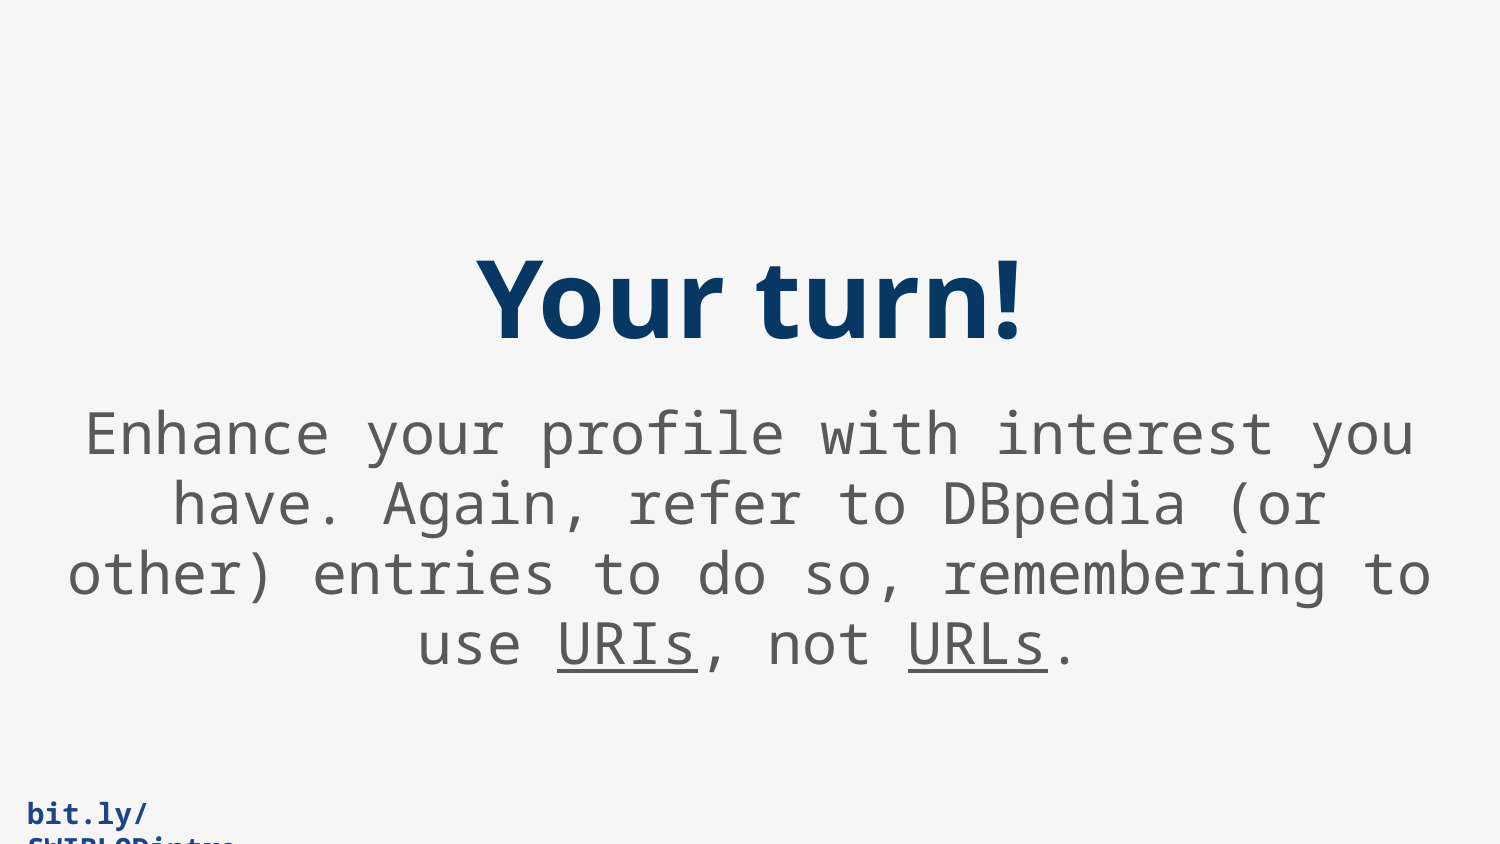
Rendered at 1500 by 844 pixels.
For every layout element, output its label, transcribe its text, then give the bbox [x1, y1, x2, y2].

subtitle Enhance your profile with interest you have. Again, refer to DBpedia (or other) entries to do so, remembering to use URIs, not URLs. [51, 380, 1449, 631]
title Your turn! [51, 213, 1449, 375]
